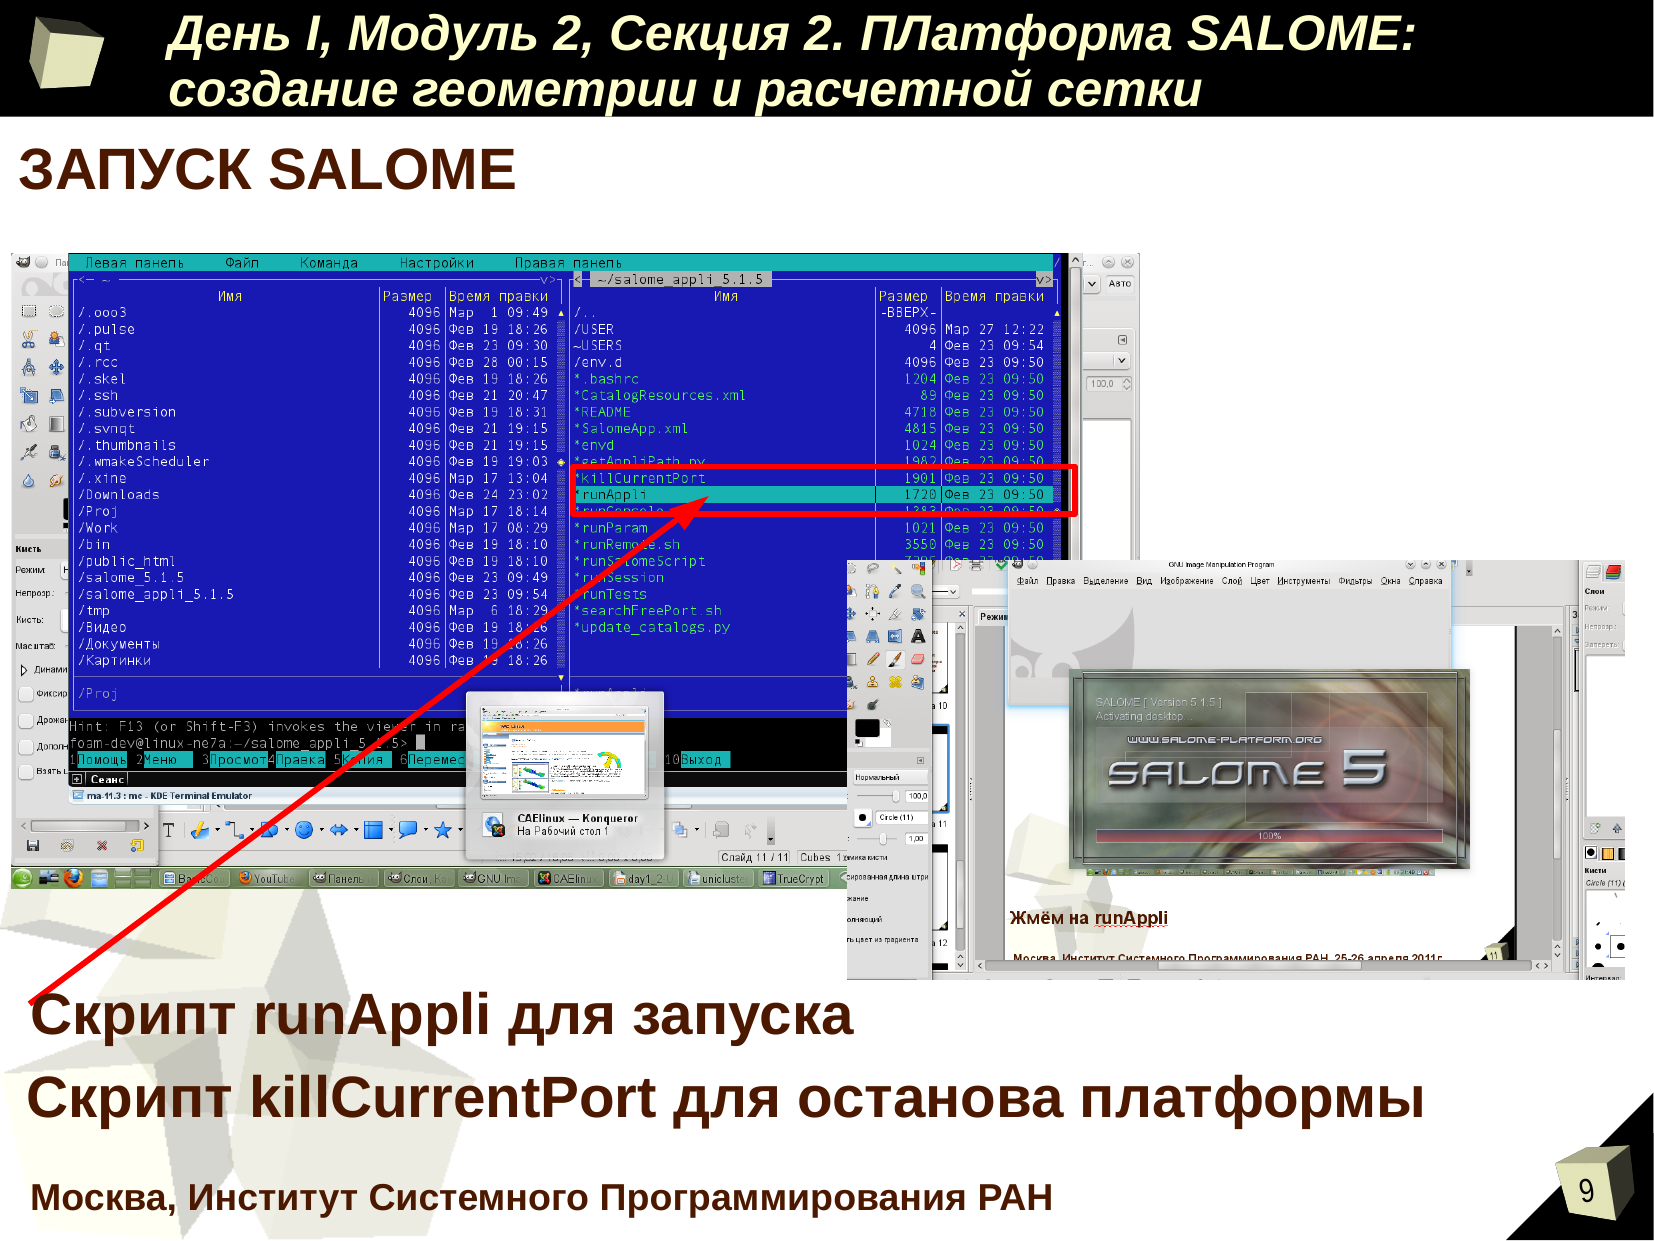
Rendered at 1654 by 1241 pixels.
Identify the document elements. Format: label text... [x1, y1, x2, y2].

picture [576, 469, 1072, 511]
text_box ЗАПУСК SALOME [3, 129, 1654, 210]
text_box Скрипт runAppli для запуска [15, 974, 1636, 1055]
picture [0, 253, 1625, 1241]
text_box Скрипт killCurrentPort для останова платформы [11, 1057, 1607, 1137]
picture [464, 1193, 472, 1198]
